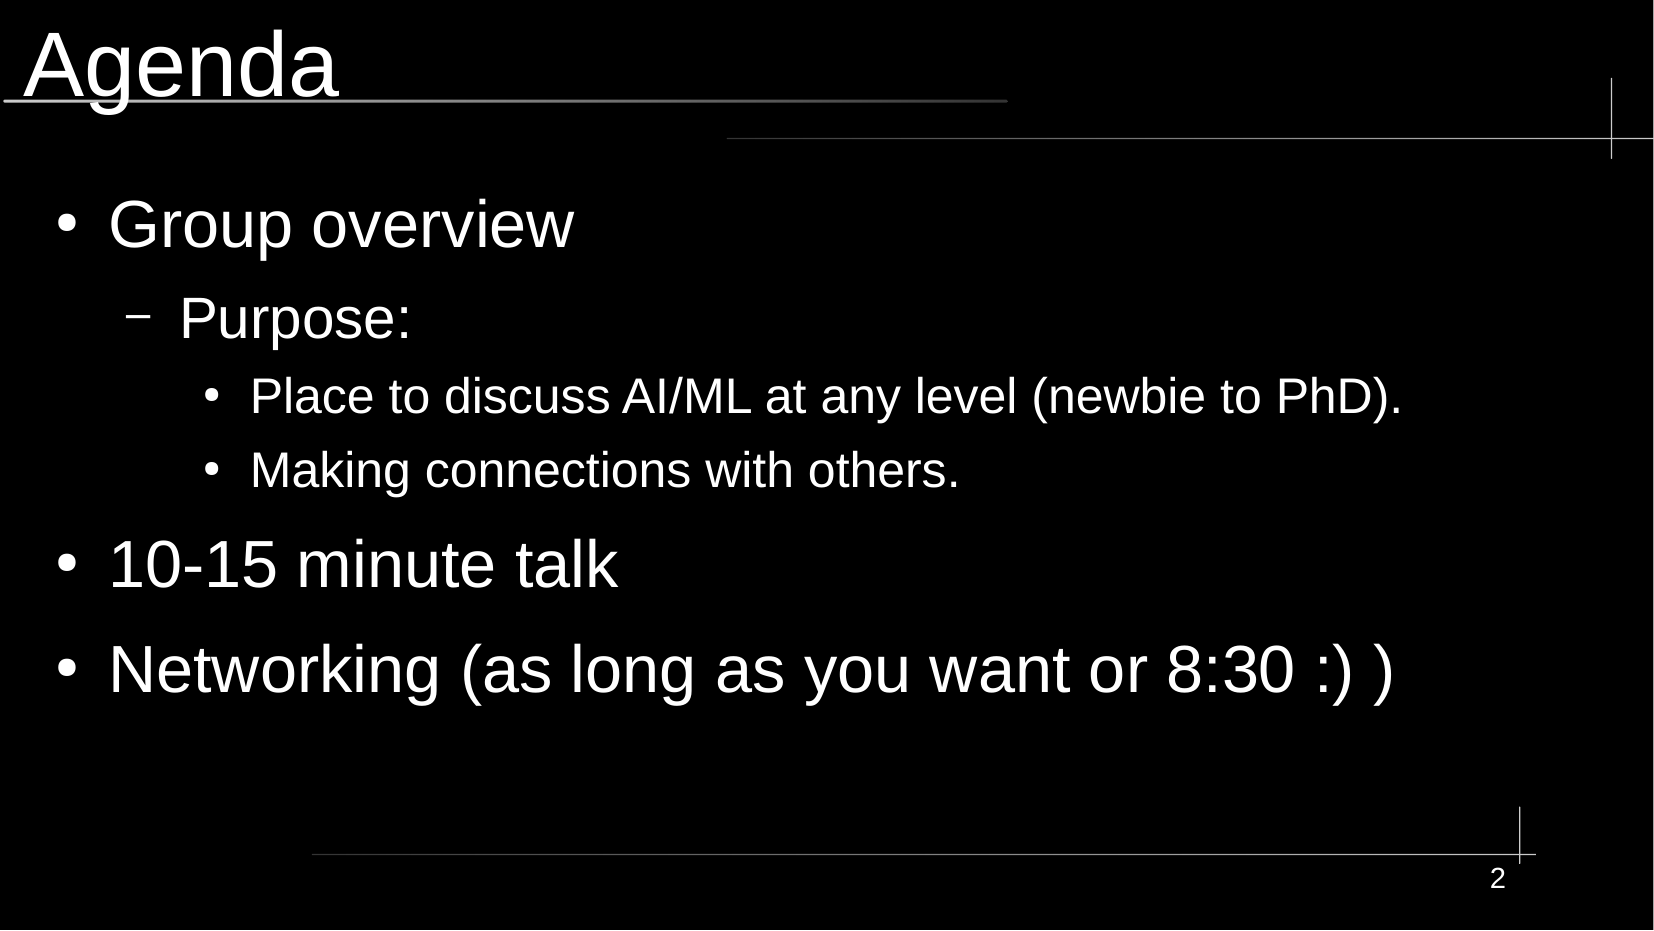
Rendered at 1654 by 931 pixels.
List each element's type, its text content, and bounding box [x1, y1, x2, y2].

list Group overview Purpose: Place to discuss AI/ML at any level (newbie to PhD). Making connections with others. 10-15 minute talk Networking (as long as you want or 8:30 :) ) [37, 187, 1418, 795]
title Agenda [23, 11, 1589, 119]
